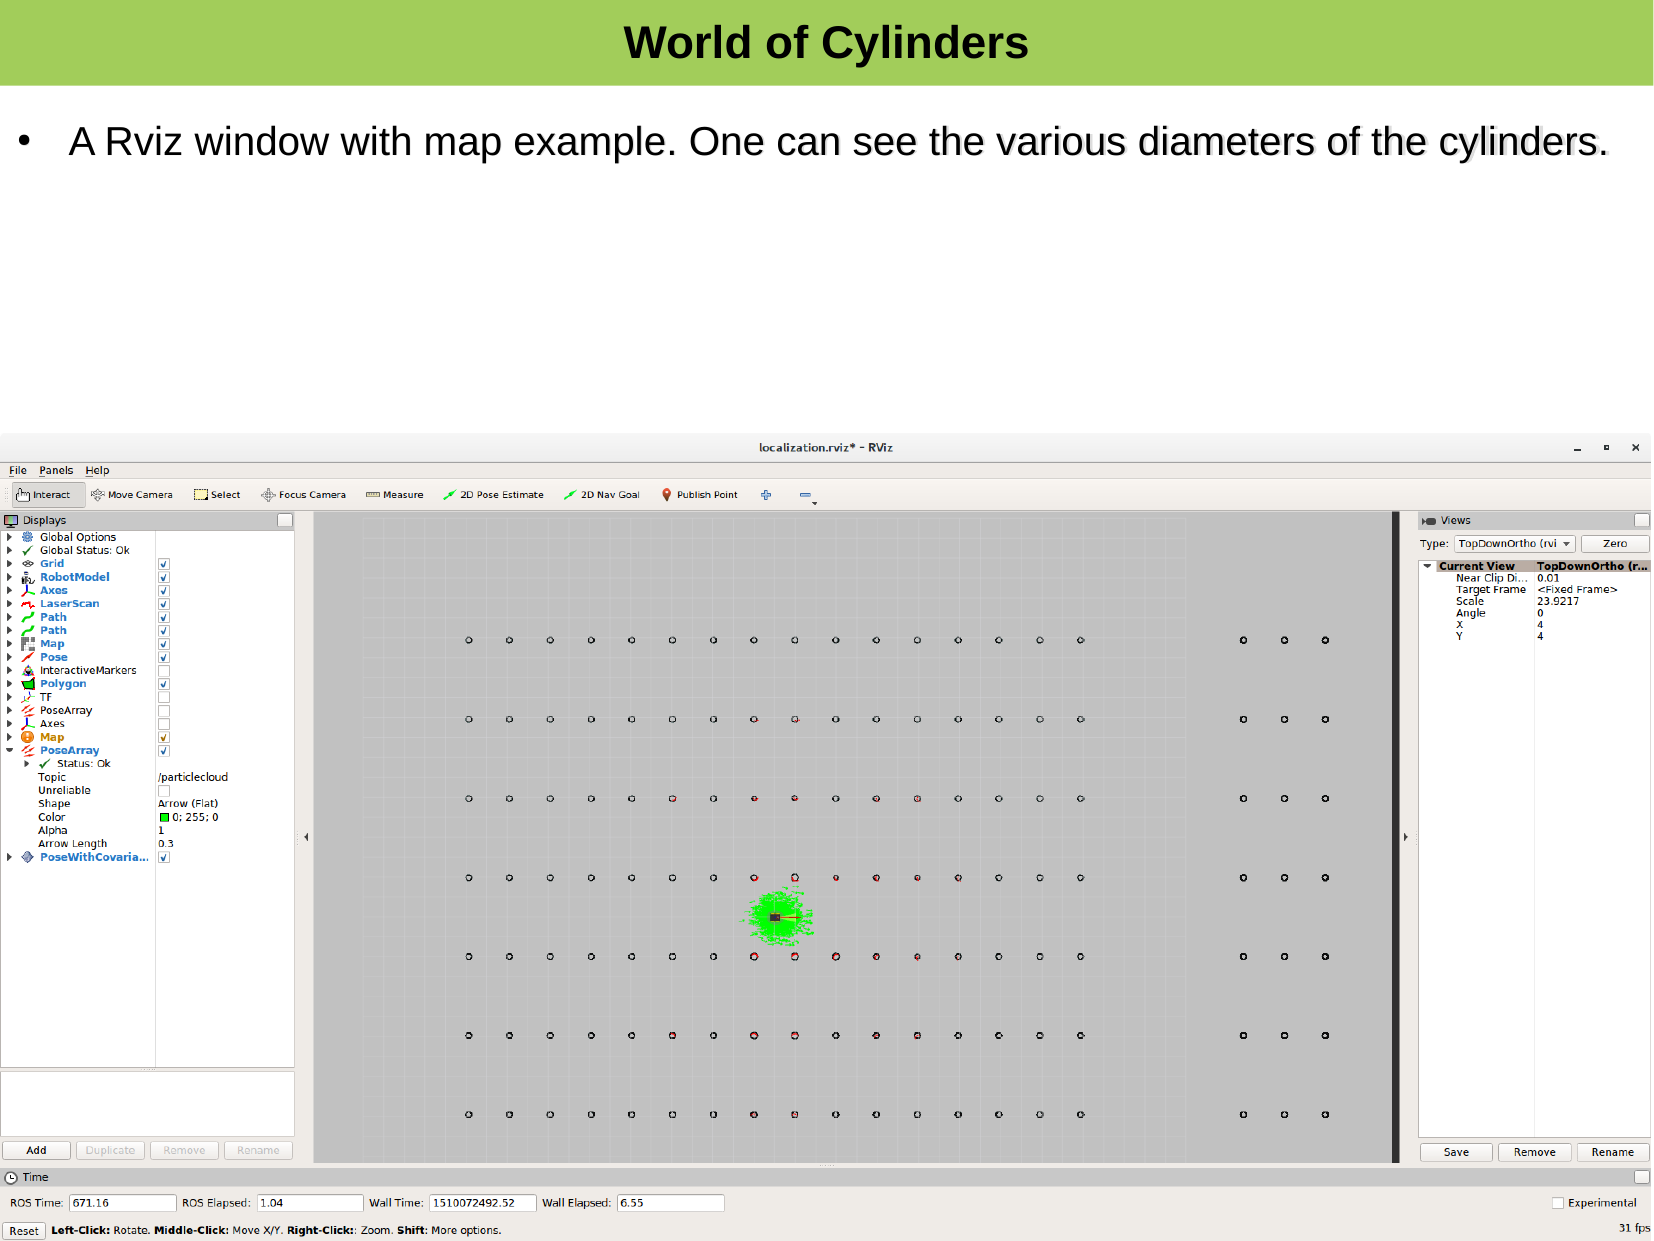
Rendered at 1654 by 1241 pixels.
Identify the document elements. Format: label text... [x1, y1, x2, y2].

chart [775, 593, 894, 653]
title World of Cylinders [0, 0, 1654, 86]
picture [0, 432, 1651, 1241]
text_box A Rviz window with map example. One can see the various diameters of the cylinders. [0, 118, 1621, 211]
